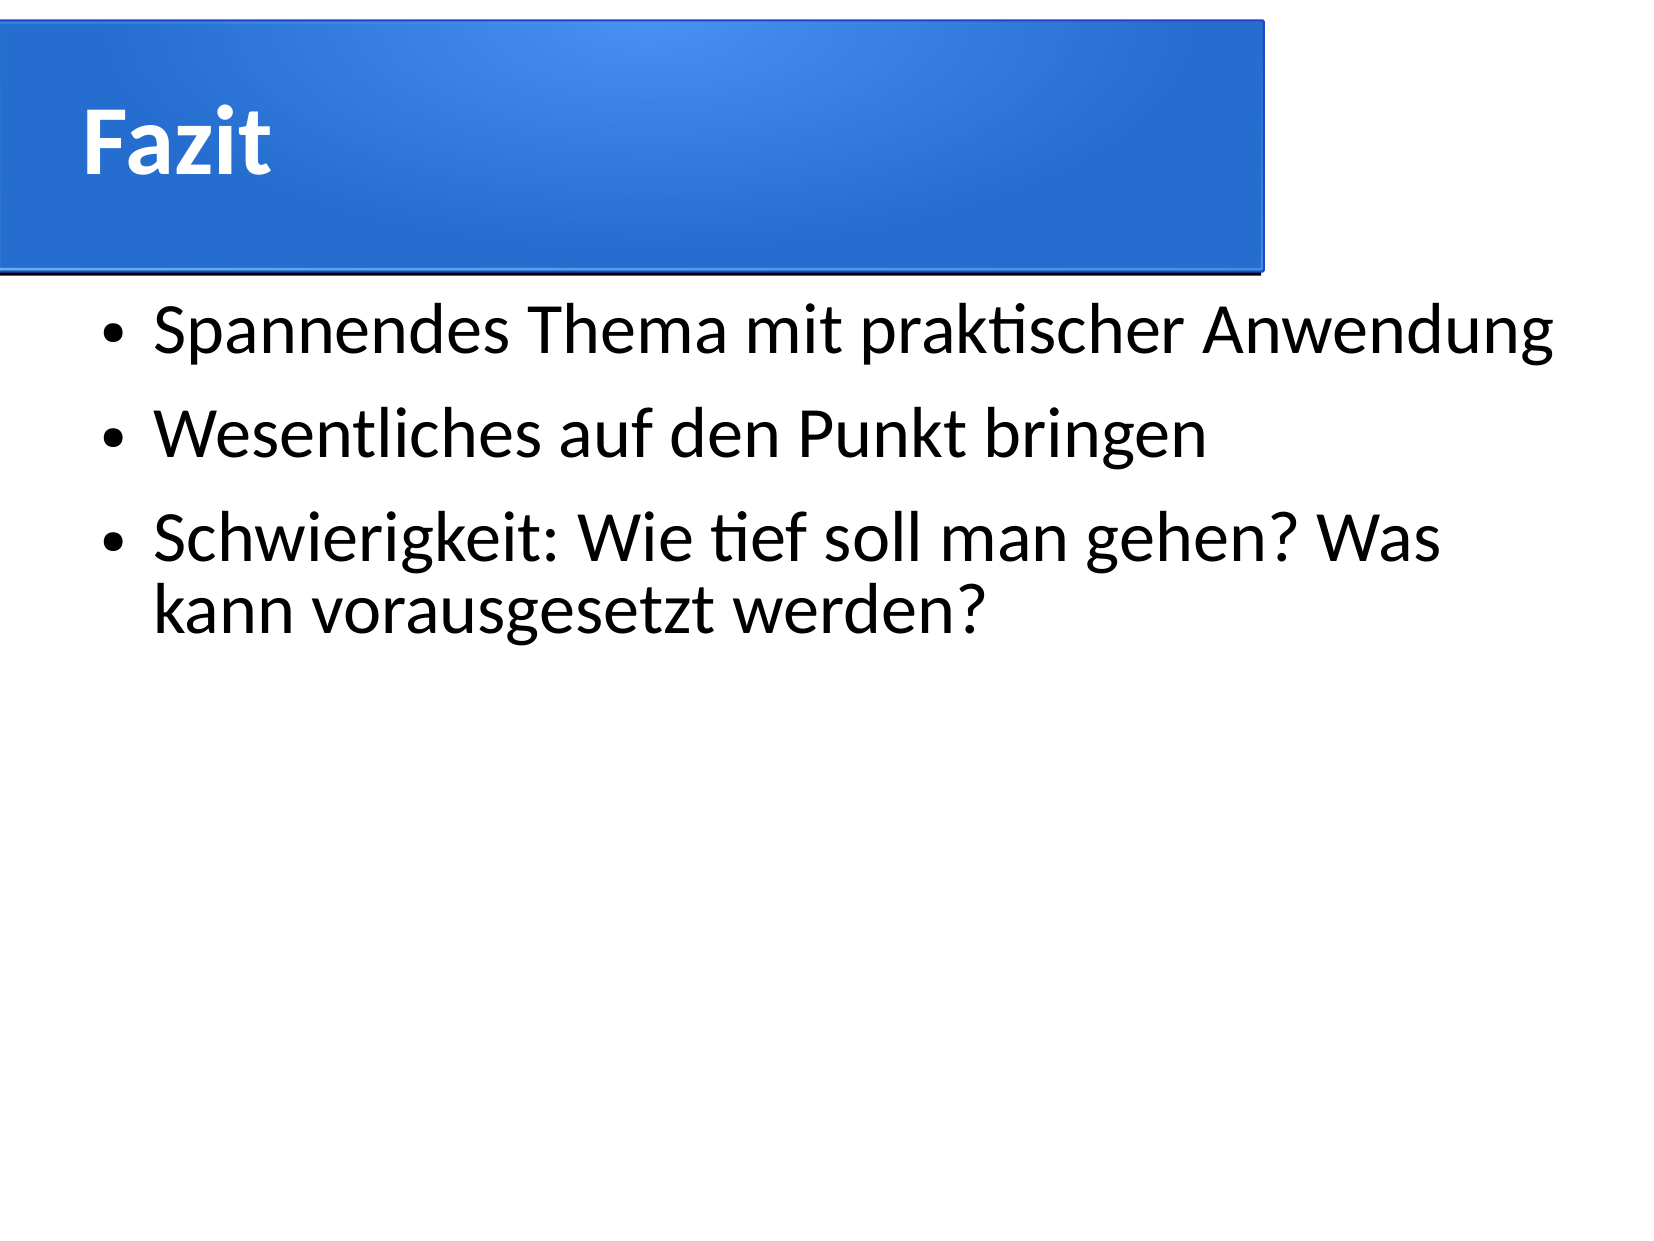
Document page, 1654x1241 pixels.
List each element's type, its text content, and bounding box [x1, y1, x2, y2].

list Spannendes Thema mit praktischer Anwendung Wesentliches auf den Punkt bringen Schwierigkeit: Wie tief soll man gehen? Was kann vorausgesetzt werden? [82, 299, 1571, 1019]
title Fazit [82, 47, 1235, 252]
